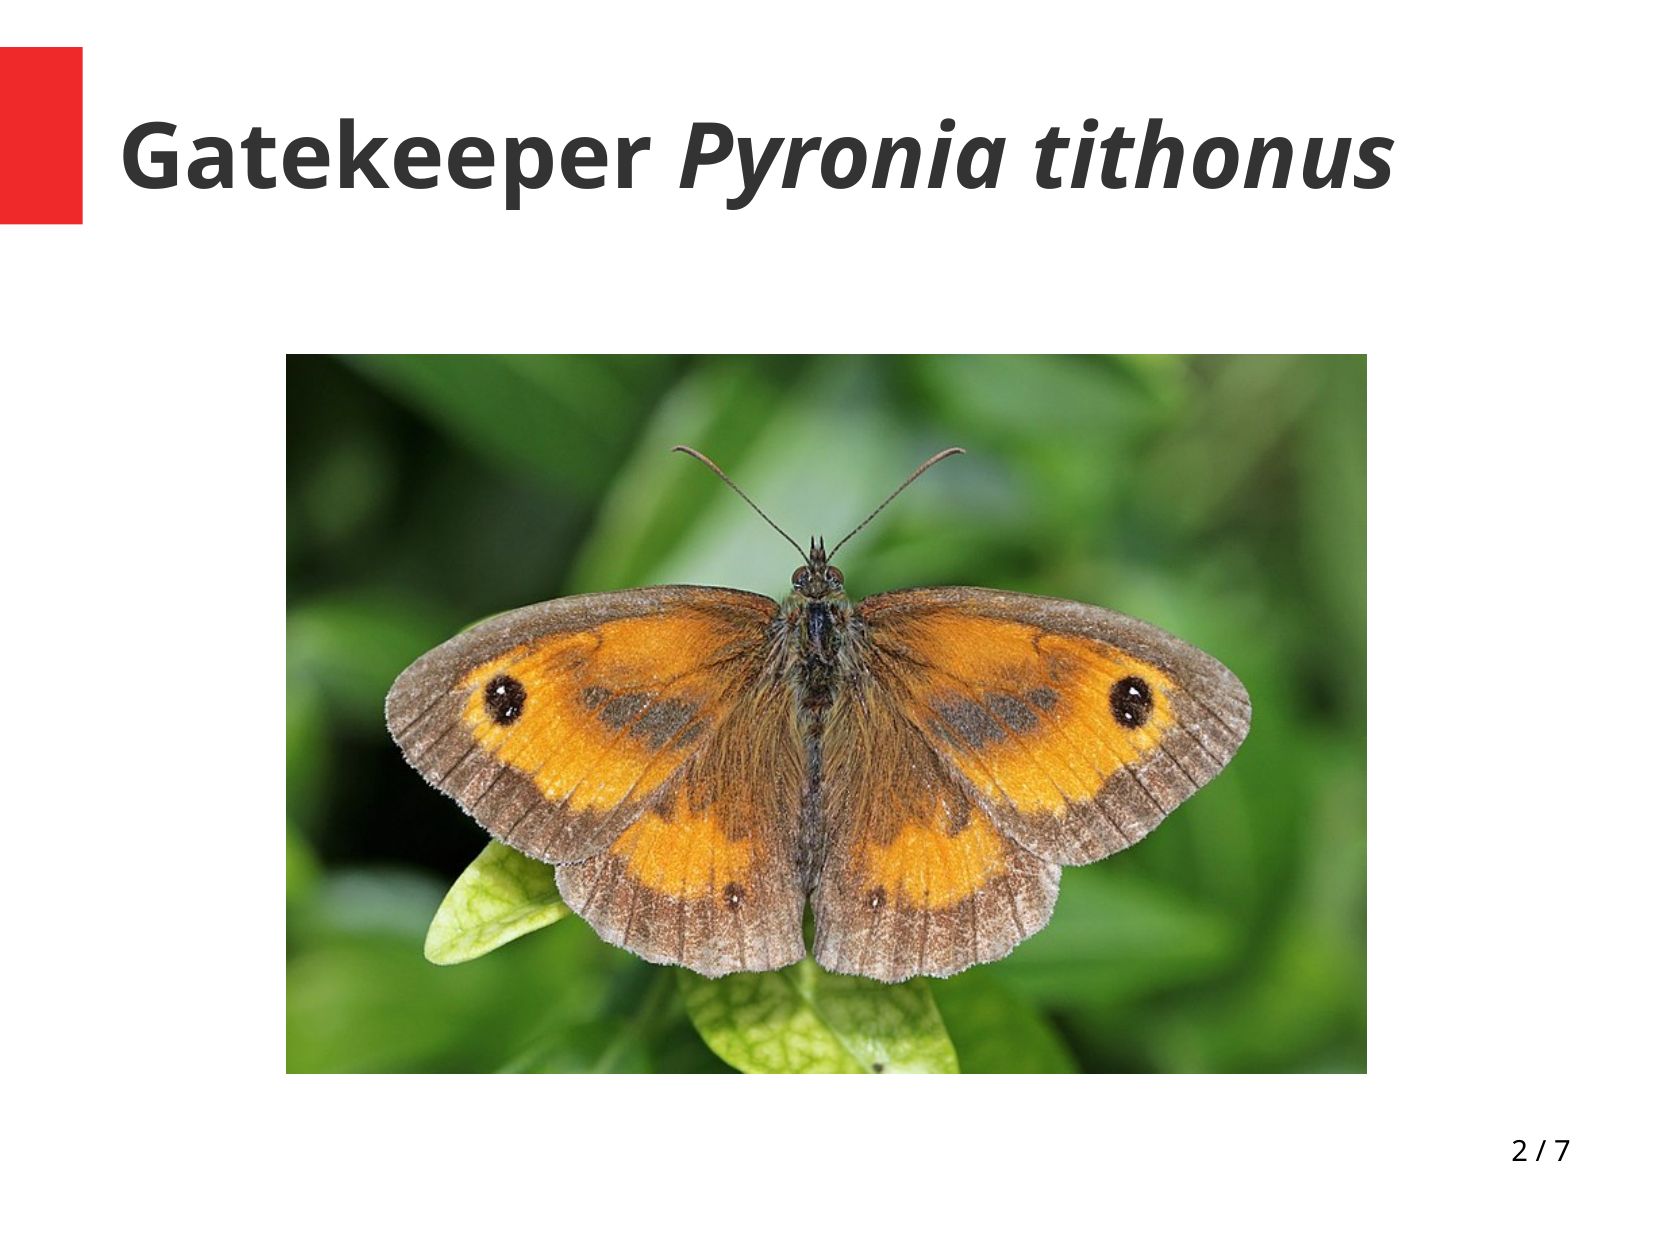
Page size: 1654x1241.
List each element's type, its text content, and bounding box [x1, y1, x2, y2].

picture [286, 354, 1367, 1074]
title Gatekeeper Pyronia tithonus [118, 45, 1571, 260]
